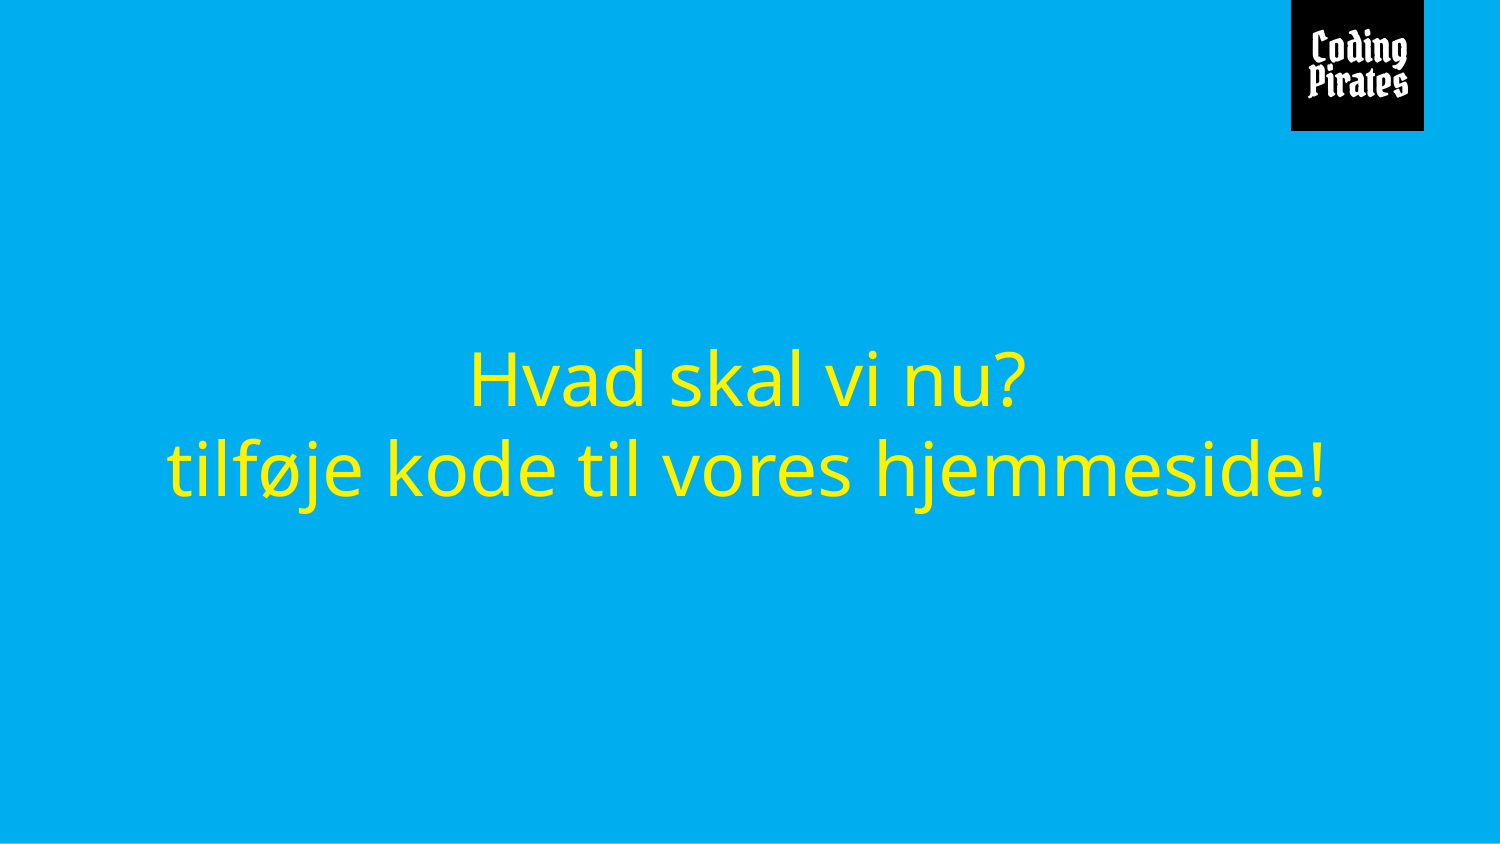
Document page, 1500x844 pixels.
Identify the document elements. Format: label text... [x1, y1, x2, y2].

title Hvad skal vi nu? tilføje kode til vores hjemmeside! [5, 352, 1490, 491]
picture [1292, 0, 1423, 130]
